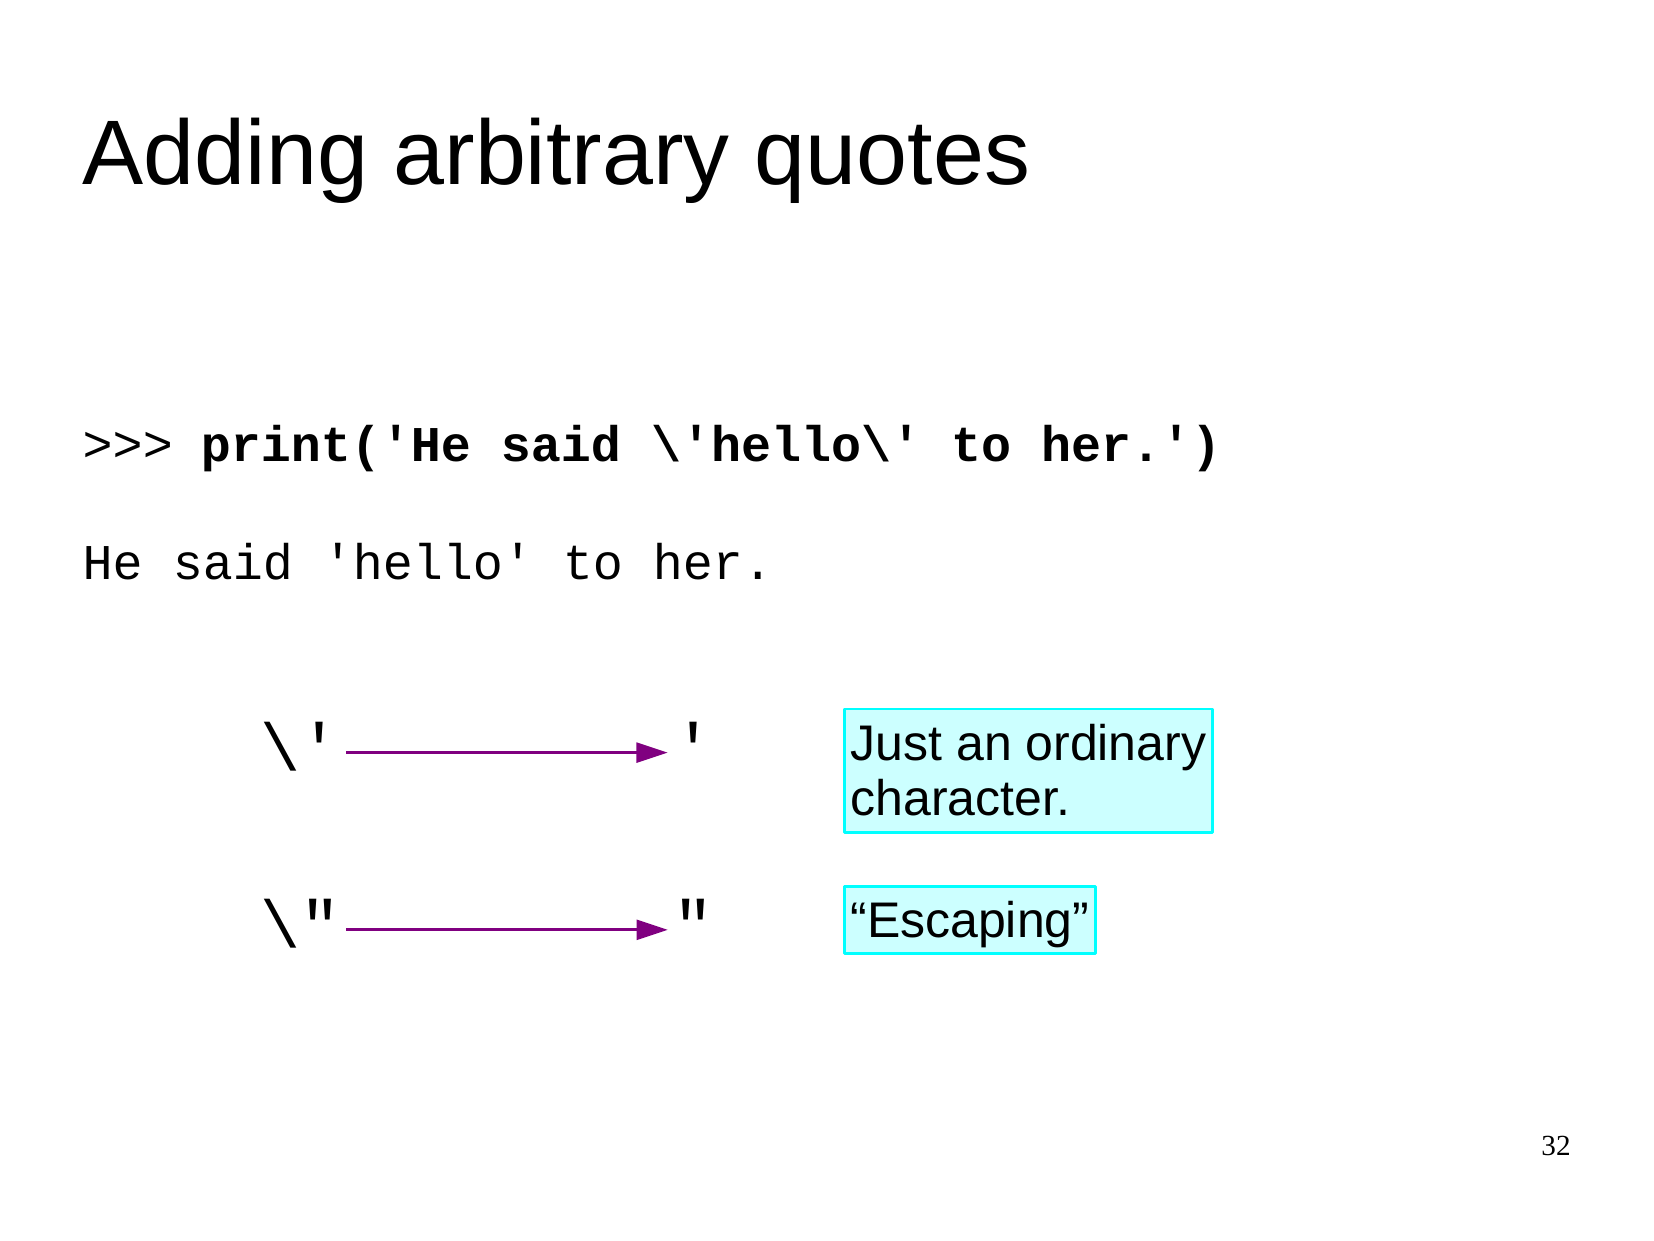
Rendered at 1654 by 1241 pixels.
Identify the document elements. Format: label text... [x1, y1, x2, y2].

text_box Just an ordinary character. [844, 709, 1213, 833]
text_box He said 'hello' to her. [76, 531, 780, 601]
text_box >>> [76, 413, 179, 483]
text_box \" [254, 886, 347, 974]
text_box " [667, 886, 720, 974]
text_box ' [667, 708, 720, 797]
title Adding arbitrary quotes [82, 49, 1571, 257]
text_box print('He said \'hello\' to her.') [195, 413, 1228, 483]
text_box \' [254, 708, 347, 797]
text_box “Escaping” [844, 886, 1096, 954]
